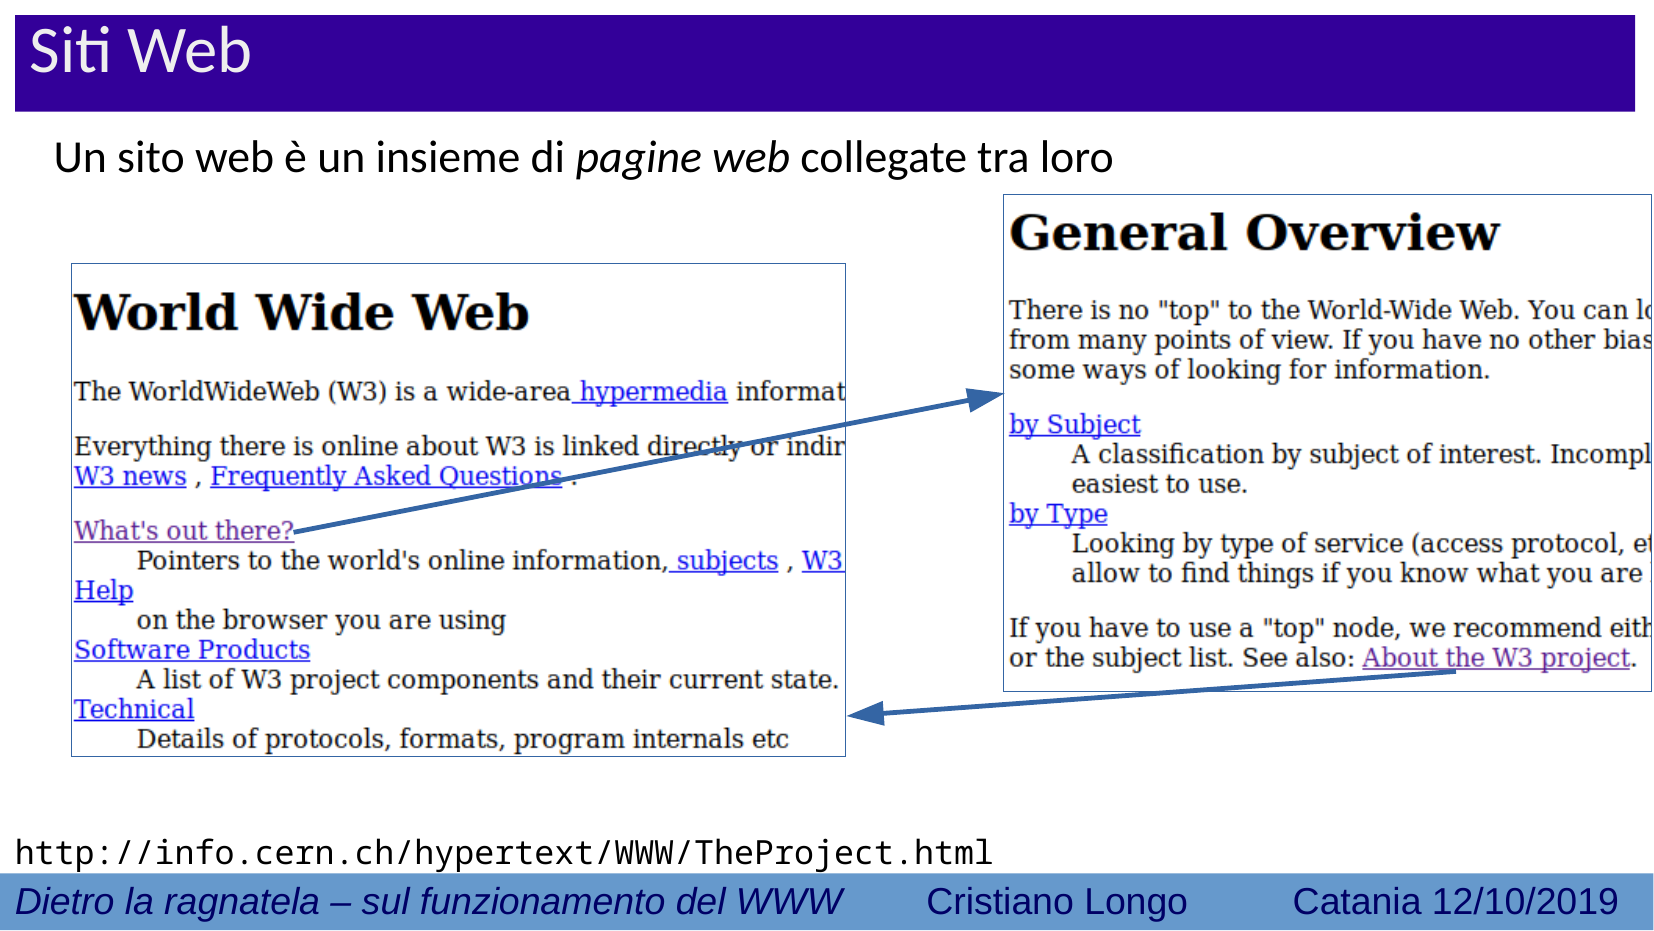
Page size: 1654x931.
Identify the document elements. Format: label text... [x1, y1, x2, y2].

text_box Siti Web [15, 15, 1636, 112]
text_box Un sito web è un insieme di pagine web collegate tra loro [38, 130, 1130, 192]
text_box Dietro la ragnatela – sul funzionamento del WWW Cristiano Longo Catania 12/10/2019 [0, 873, 1654, 931]
picture [71, 263, 846, 757]
picture [1003, 194, 1652, 692]
text_box http://info.cern.ch/hypertext/WWW/TheProject.html [0, 821, 1020, 904]
